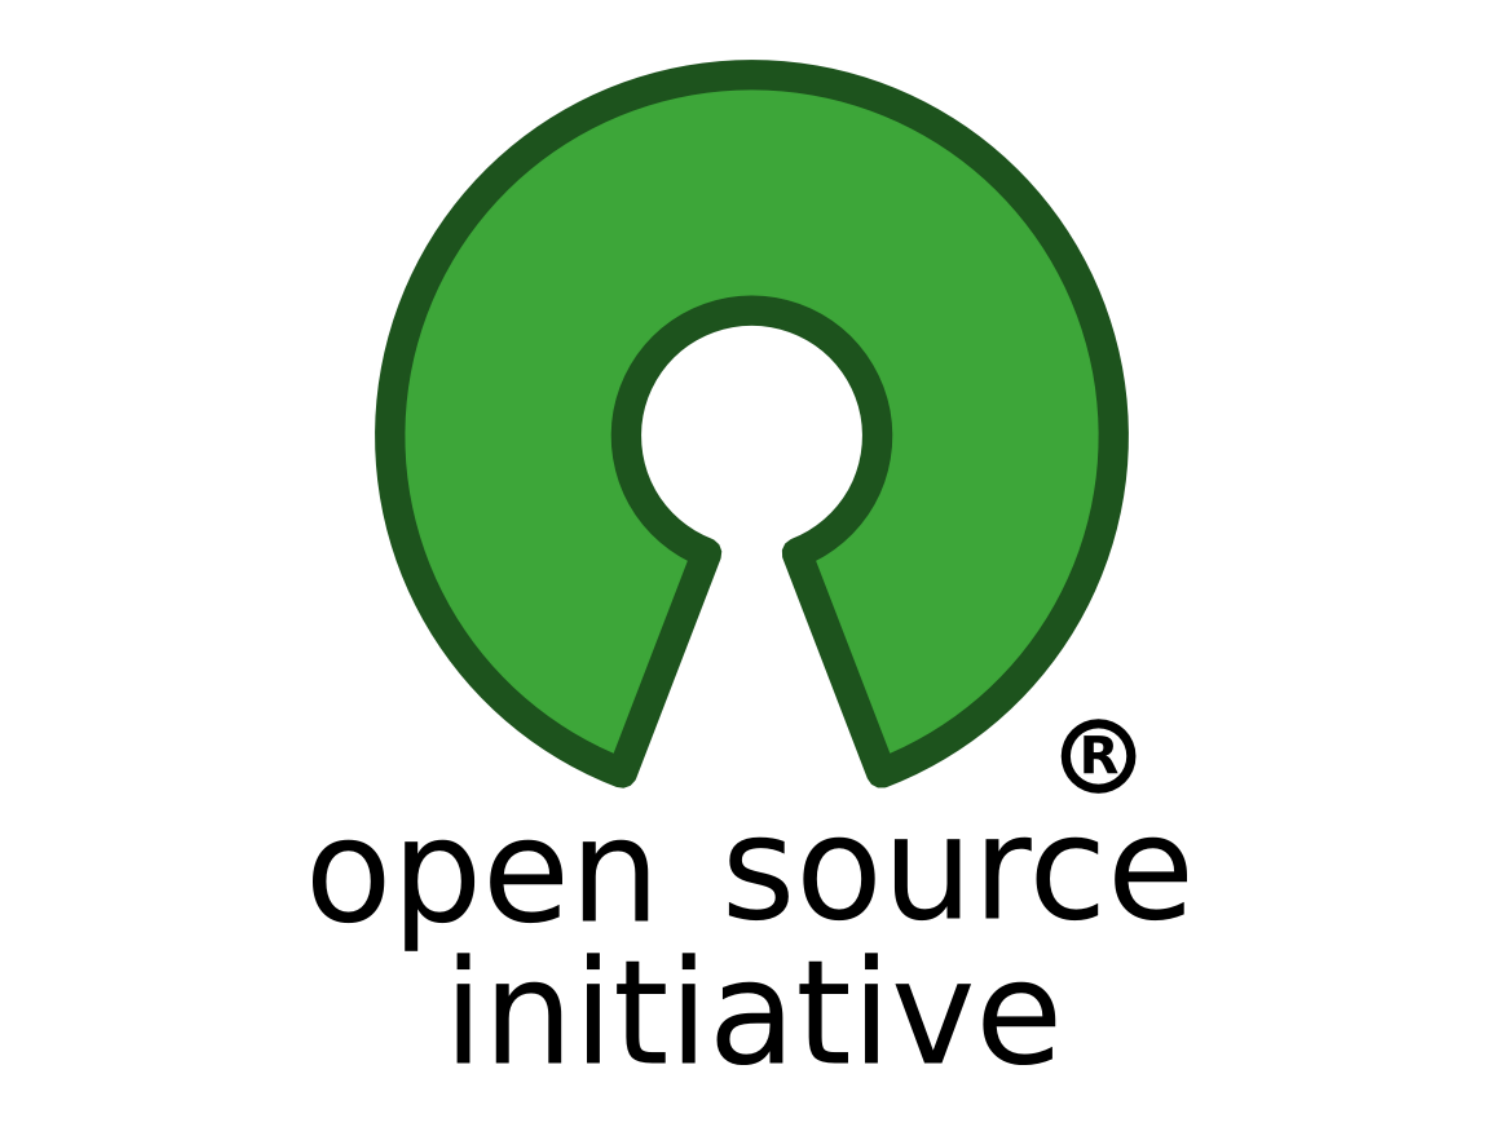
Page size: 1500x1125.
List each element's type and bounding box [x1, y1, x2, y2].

picture [287, 34, 1213, 1091]
